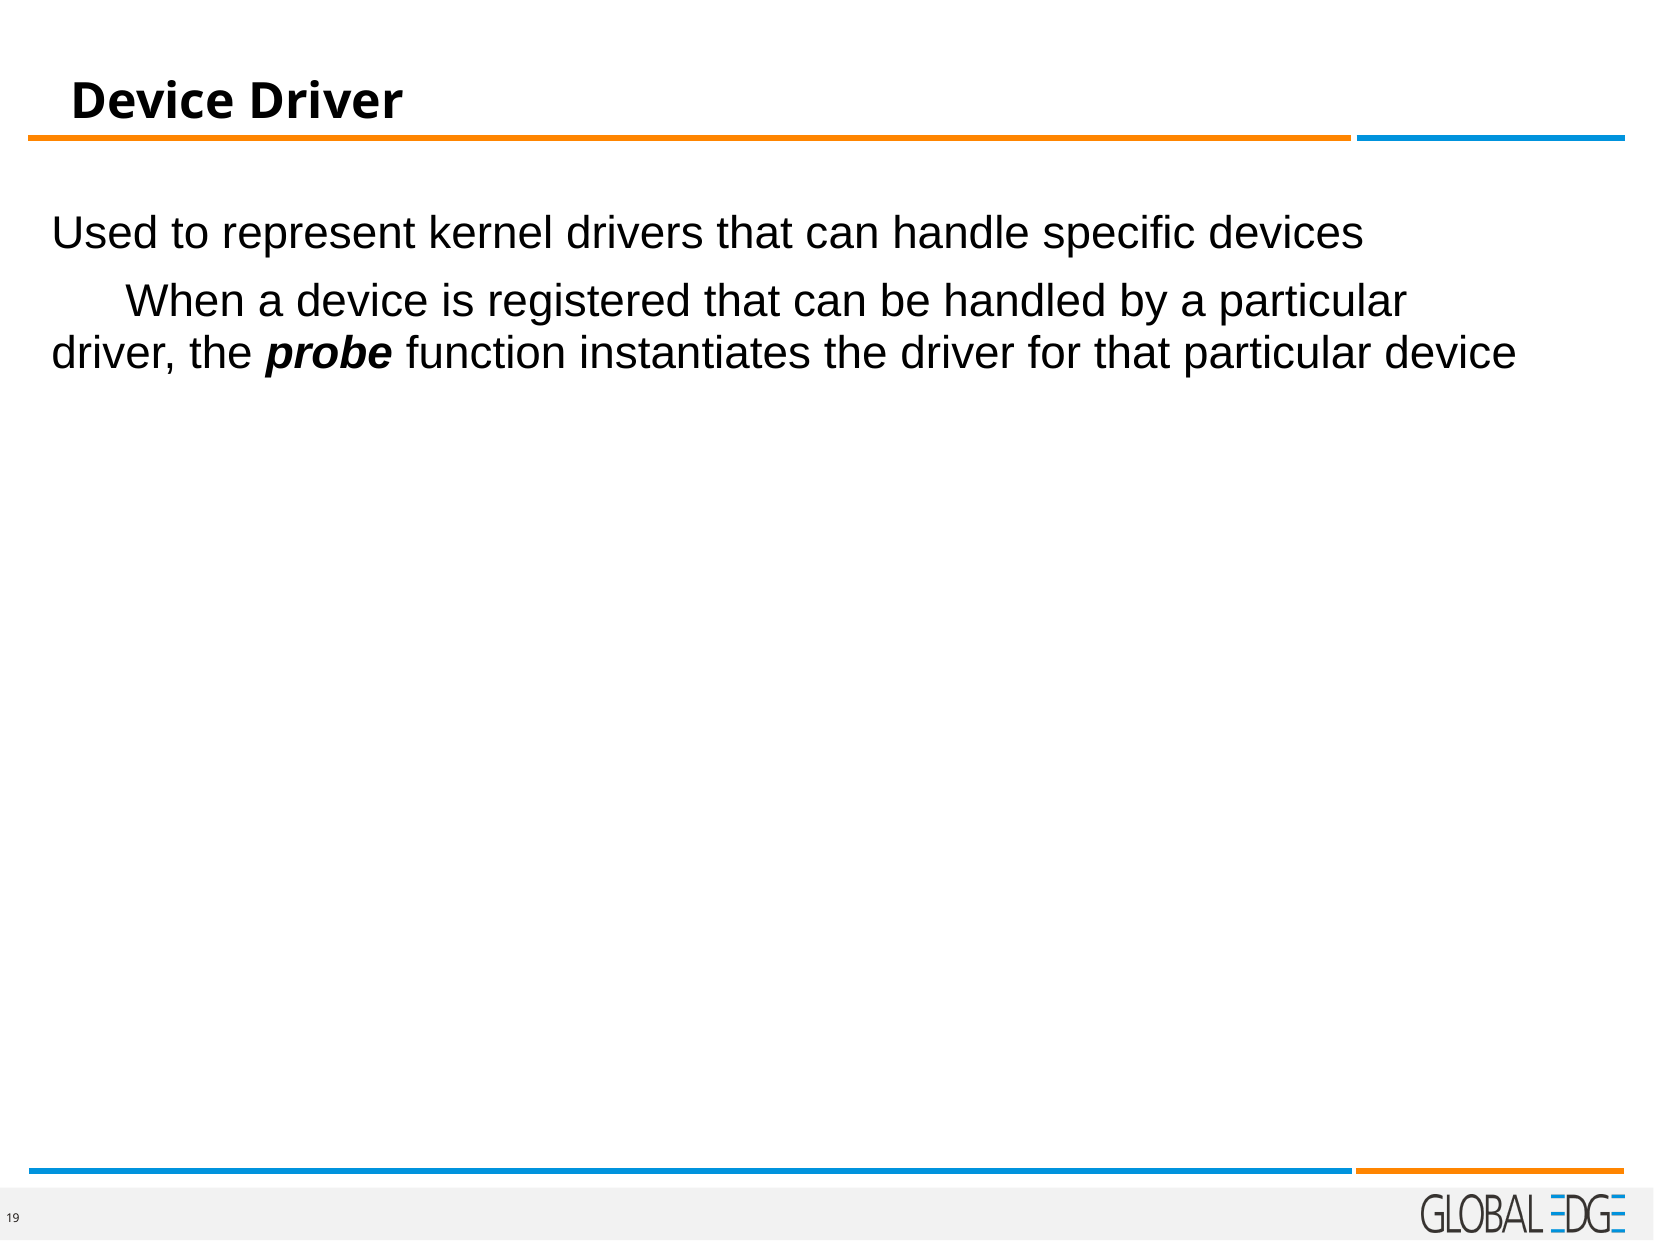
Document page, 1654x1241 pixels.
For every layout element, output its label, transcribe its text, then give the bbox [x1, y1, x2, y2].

text_box Device Driver [70, 59, 652, 139]
text_box Used to represent kernel drivers that can handle specific devices When a device is registered that can be handled by a particular driver, the probe function instantiates the driver for that particular device [36, 200, 1560, 606]
picture [1421, 1194, 1625, 1233]
